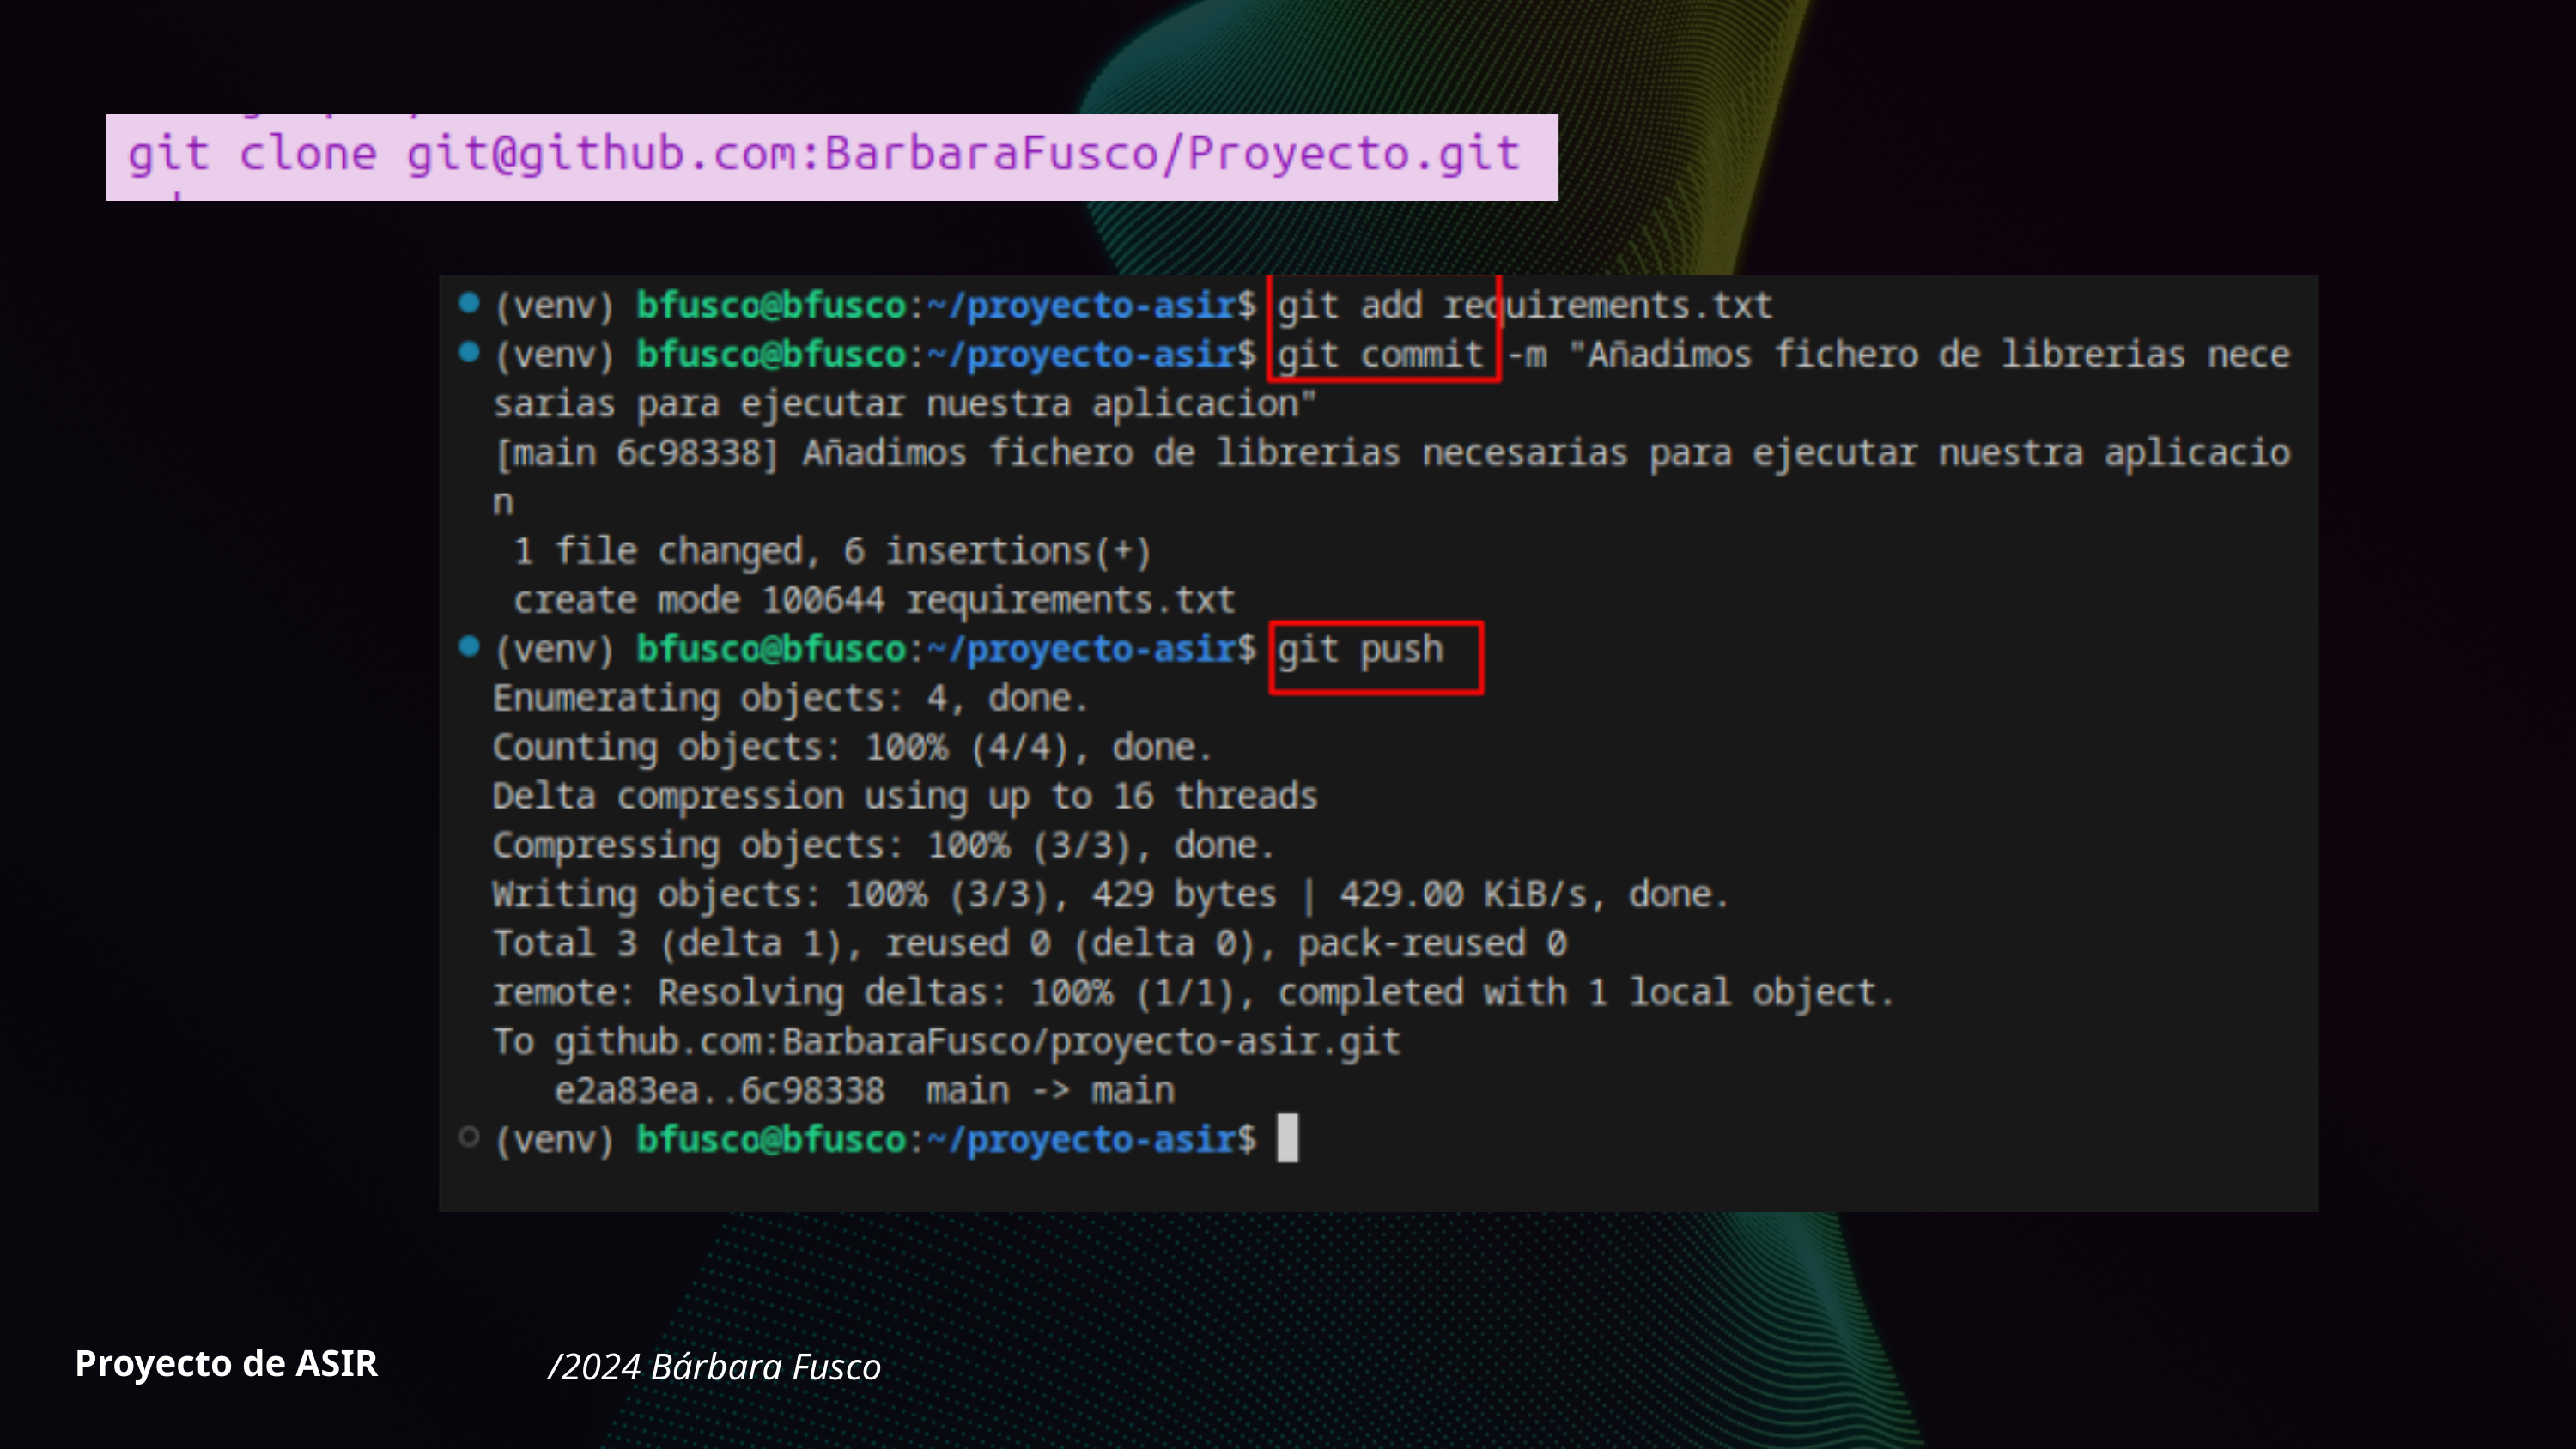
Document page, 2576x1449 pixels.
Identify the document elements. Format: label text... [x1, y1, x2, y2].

text_box /2024 Bárbara Fusco [548, 1347, 1117, 1388]
text_box [0, 0, 2576, 1449]
text_box Proyecto de ASIR [74, 1344, 643, 1385]
